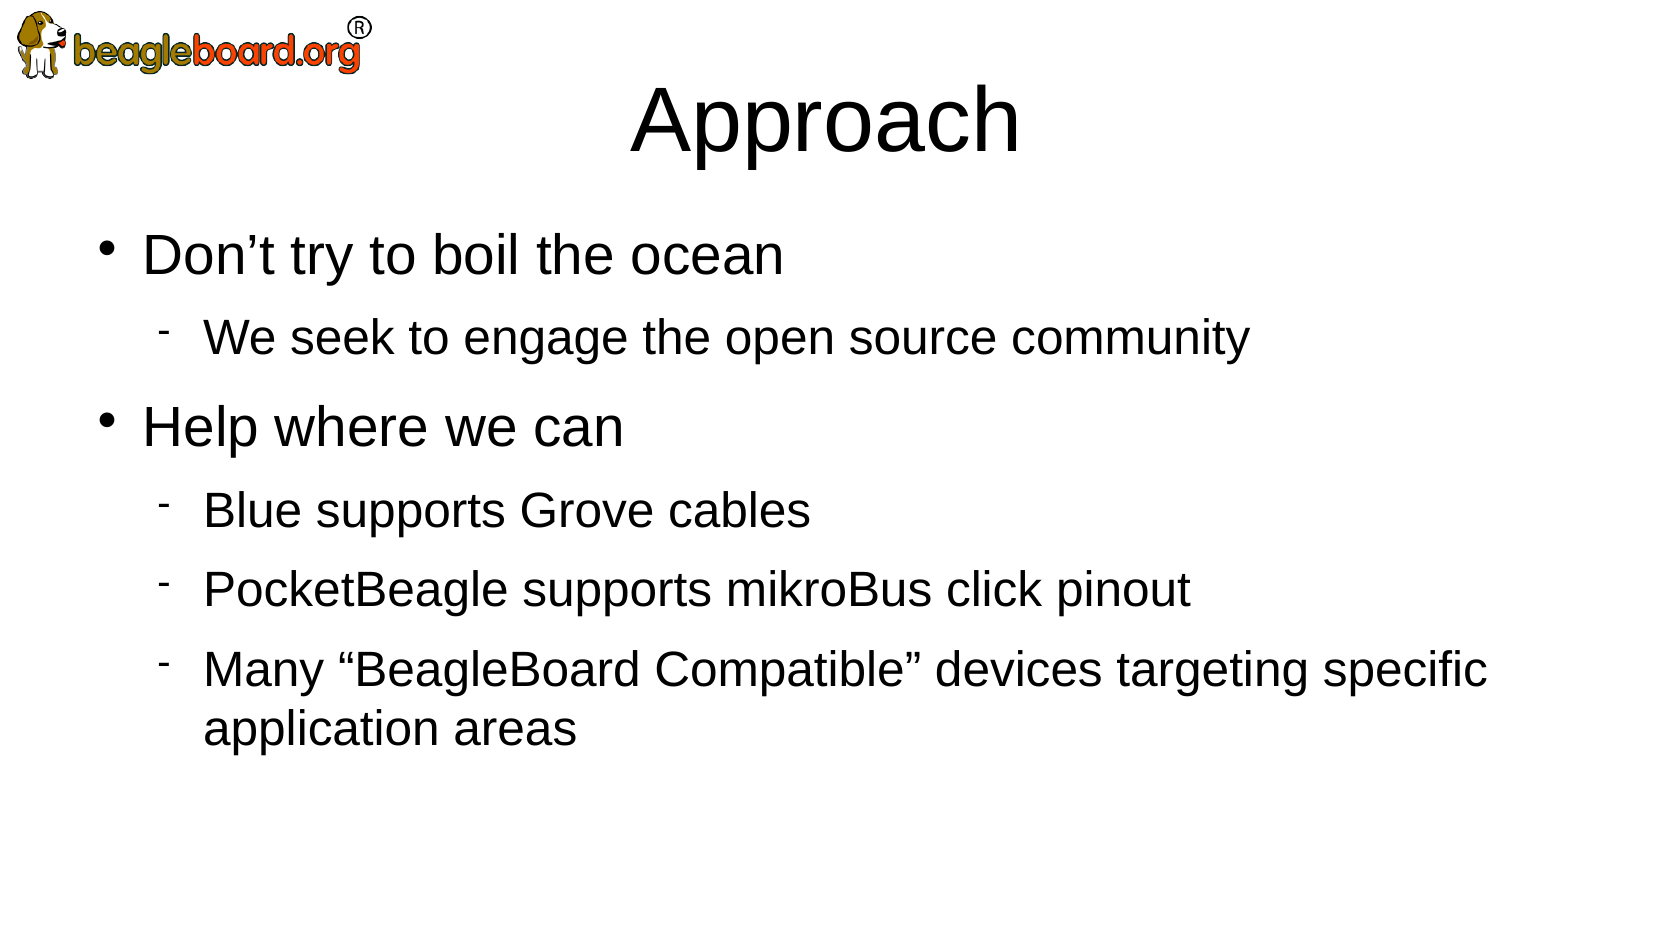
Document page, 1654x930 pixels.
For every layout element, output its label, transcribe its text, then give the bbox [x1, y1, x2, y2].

text_box Don’t try to boil the ocean We seek to engage the open source community Help where we can Blue supports Grove cables PocketBeagle supports mikroBus click pinout Many “BeagleBoard Compatible” devices targeting specific application areas [82, 217, 1571, 757]
picture [17, 11, 372, 79]
text_box Approach [82, 36, 1571, 193]
